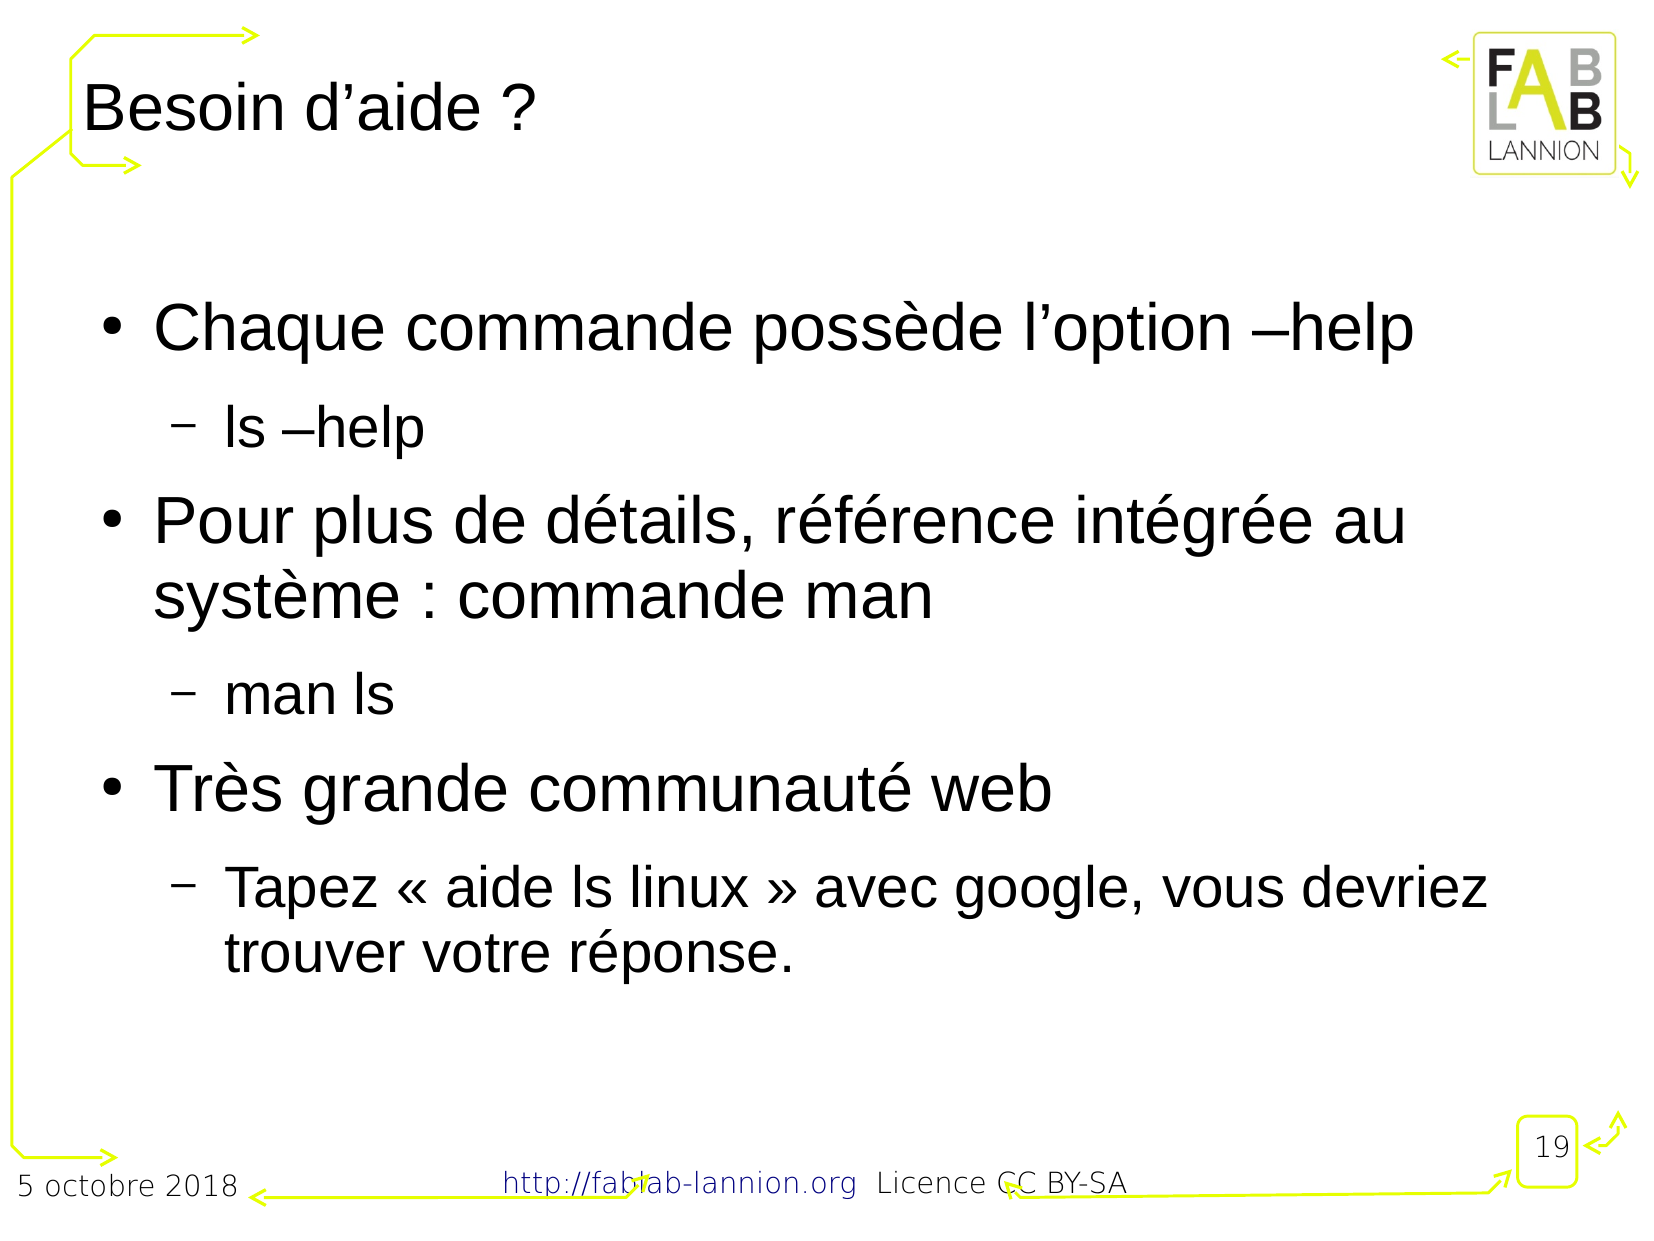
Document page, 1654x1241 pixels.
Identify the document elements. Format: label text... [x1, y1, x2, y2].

picture [1470, 29, 1619, 178]
list Chaque commande possède l’option –help ls –help Pour plus de détails, référence intégrée au système : commande man man ls Très grande communauté web Tapez « aide ls linux » avec google, vous devriez trouver votre réponse. [82, 290, 1571, 1010]
title Besoin d’aide ? [82, 49, 1441, 166]
